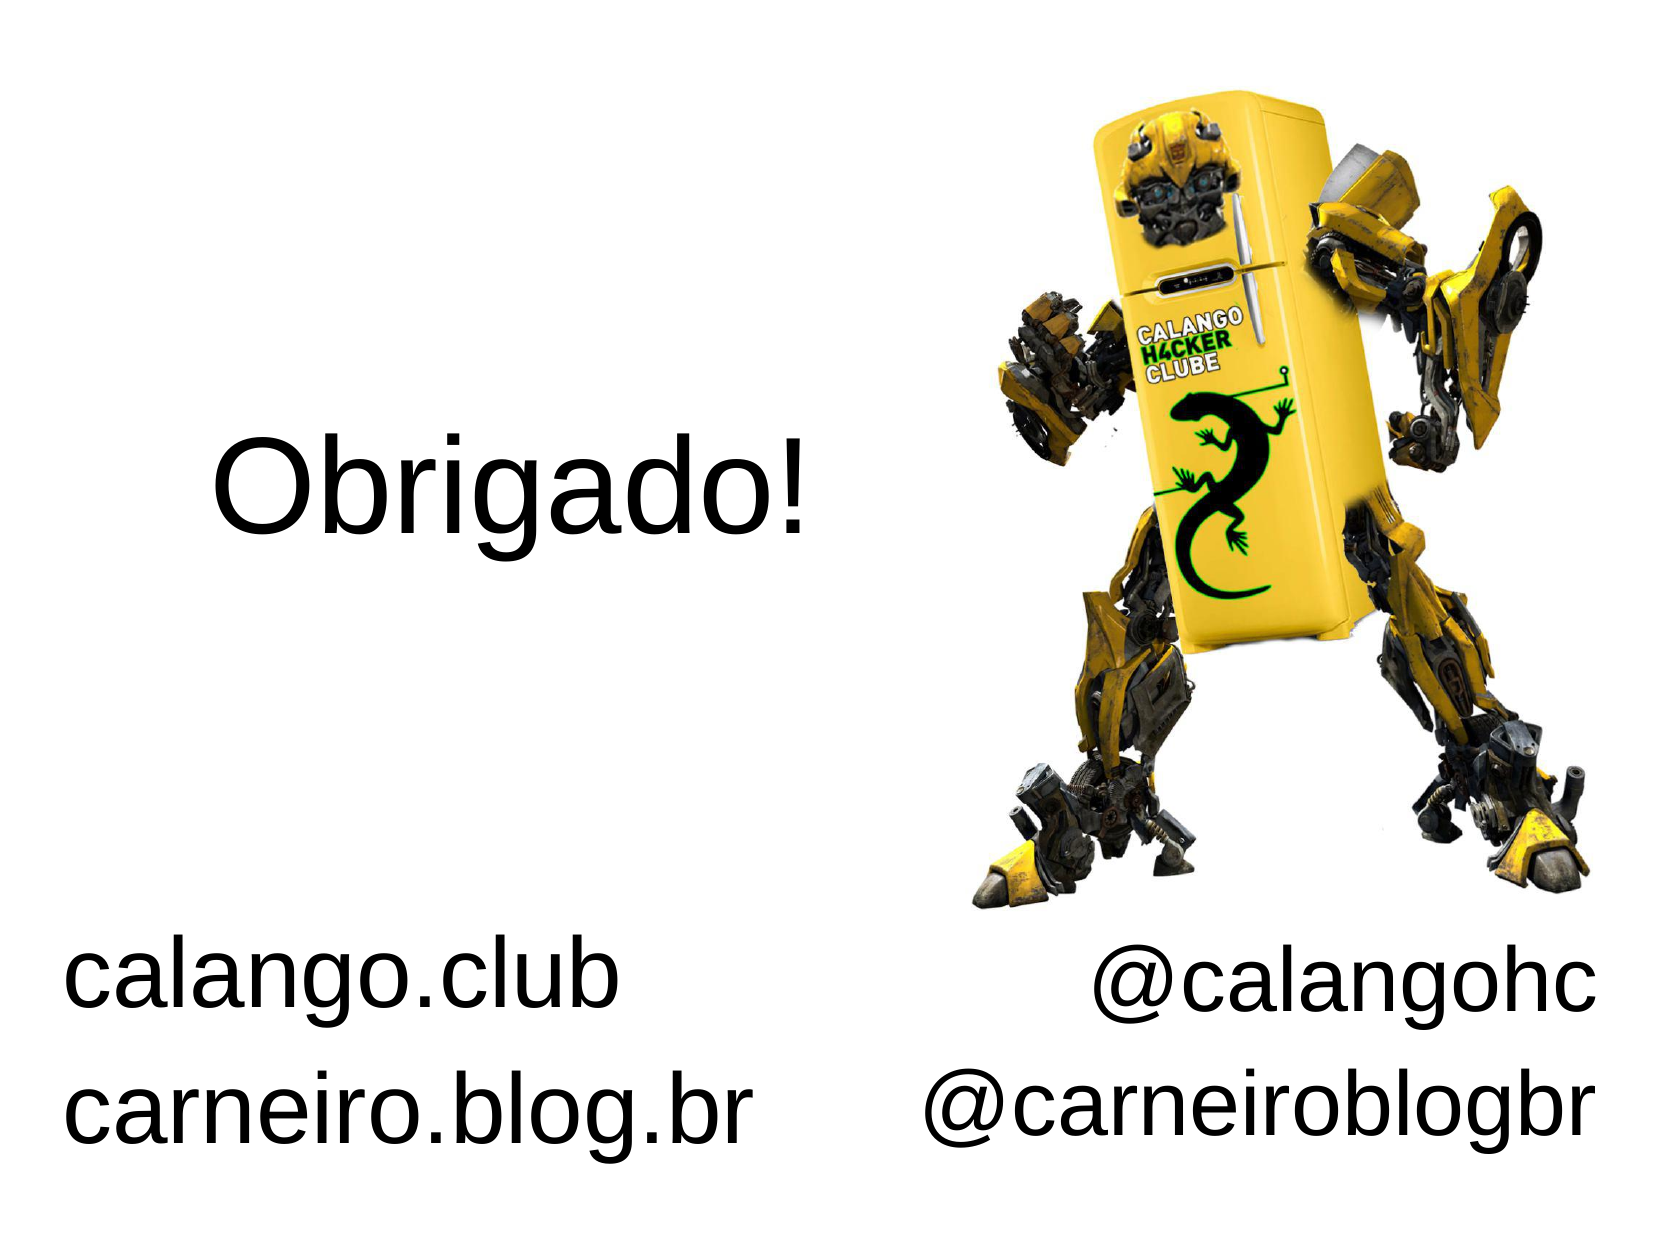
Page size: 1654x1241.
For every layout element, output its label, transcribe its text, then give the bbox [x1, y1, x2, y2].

text_box calango.club [47, 909, 681, 1045]
text_box @calangohc [1073, 921, 1654, 1090]
text_box carneiro.blog.br [47, 1045, 771, 1214]
picture [907, 4, 1630, 934]
text_box @carneiroblogbr [903, 1045, 1613, 1214]
text_box Obrigado! [194, 401, 829, 571]
